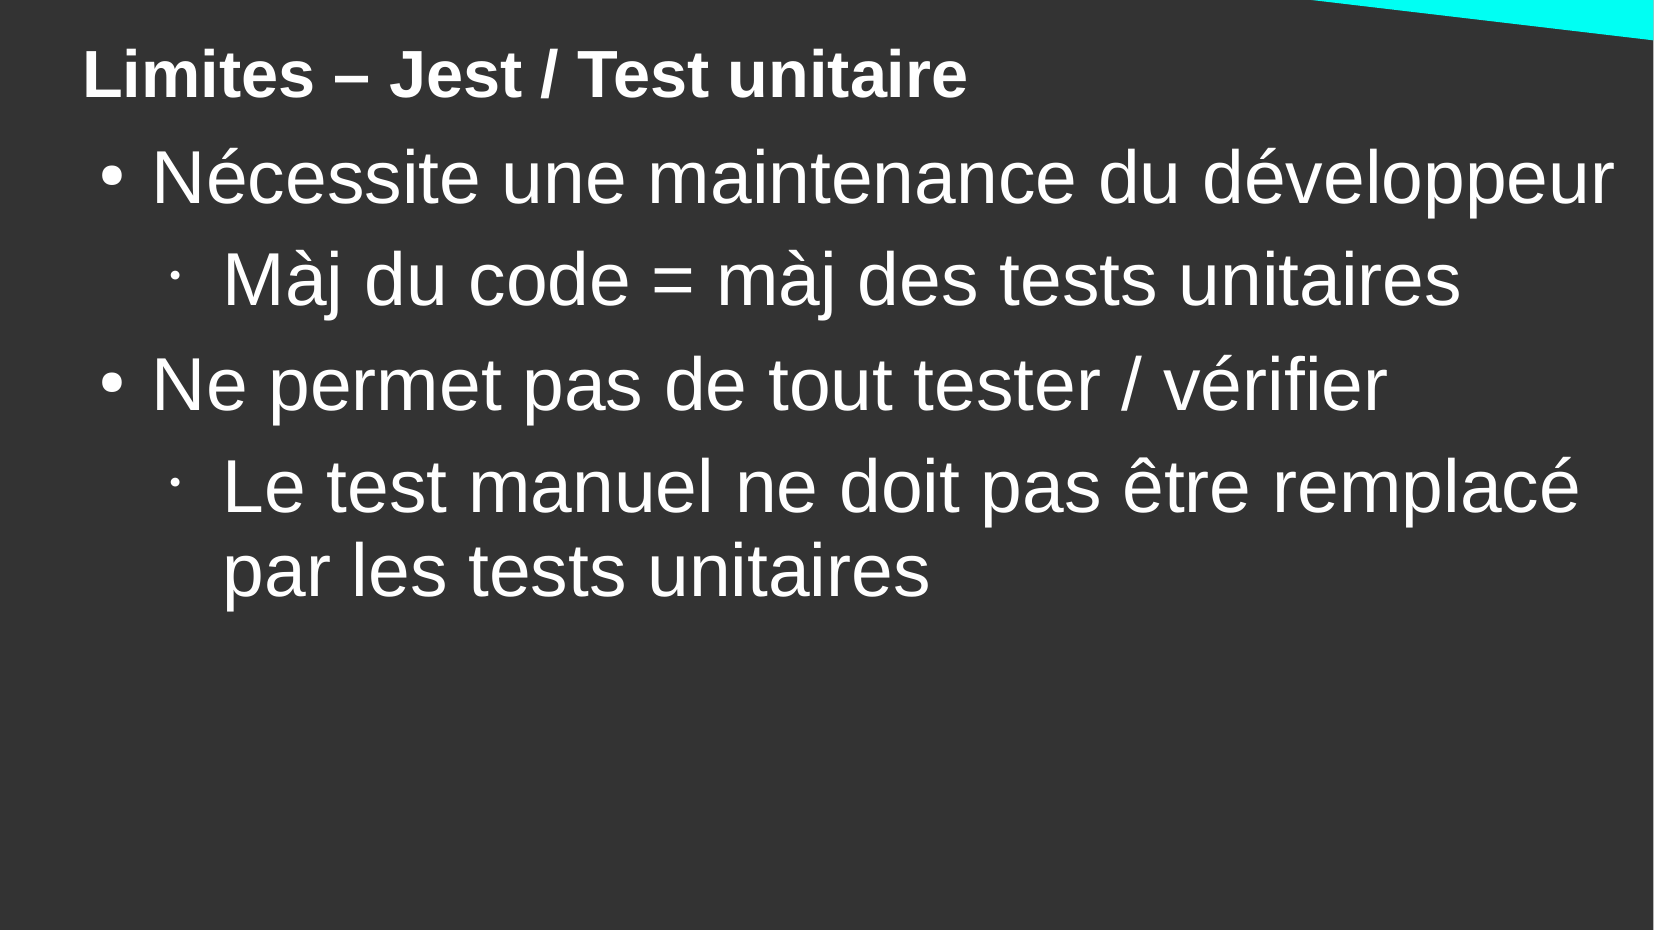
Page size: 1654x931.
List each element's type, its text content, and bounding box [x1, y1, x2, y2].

text_box [1311, 0, 1654, 41]
list Nécessite une maintenance du développeur Màj du code = màj des tests unitaires Ne permet pas de tout tester / vérifier Le test manuel ne doit pas être remplacé par les tests unitaires [80, 135, 1619, 721]
title Limites – Jest / Test unitaire [82, 37, 1571, 112]
